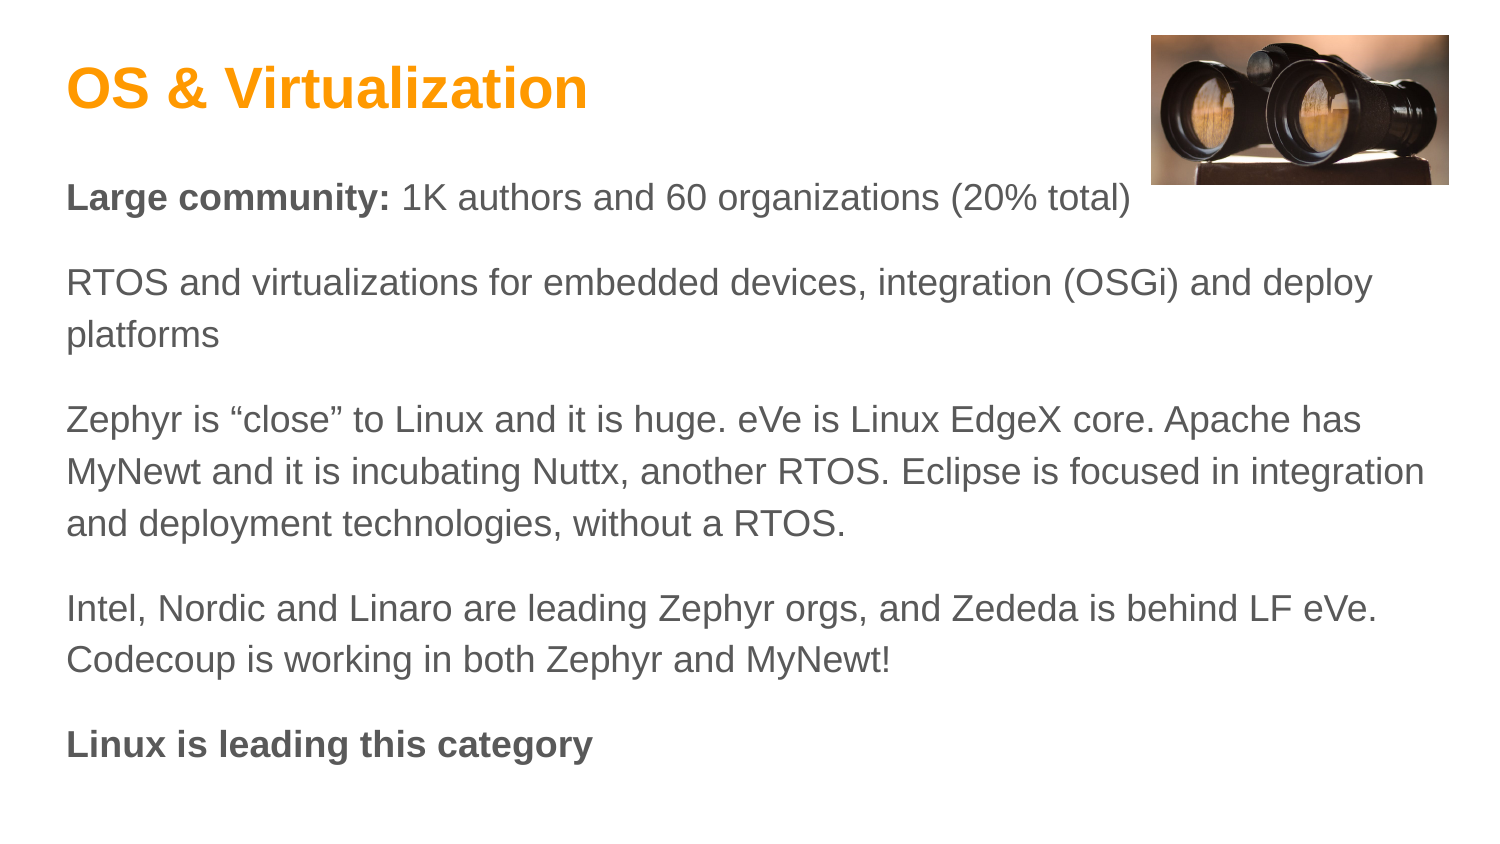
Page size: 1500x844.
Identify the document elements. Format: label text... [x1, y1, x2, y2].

picture [1151, 35, 1449, 185]
title OS & Virtualization [51, 35, 1151, 130]
list Large community: 1K authors and 60 organizations (20% total) RTOS and virtualizations for embedded devices, integration (OSGi) and deploy platforms Zephyr is “close” to Linux and it is huge. eVe is Linux EdgeX core. Apache has MyNewt and it is incubating Nuttx, another RTOS. Eclipse is focused in integration and deployment technologies, without a RTOS. Intel, Nordic and Linaro are leading Zephyr orgs, and Zededa is behind LF eVe. Codecoup is working in both Zephyr and MyNewt! Linux is leading this category [51, 151, 1449, 760]
